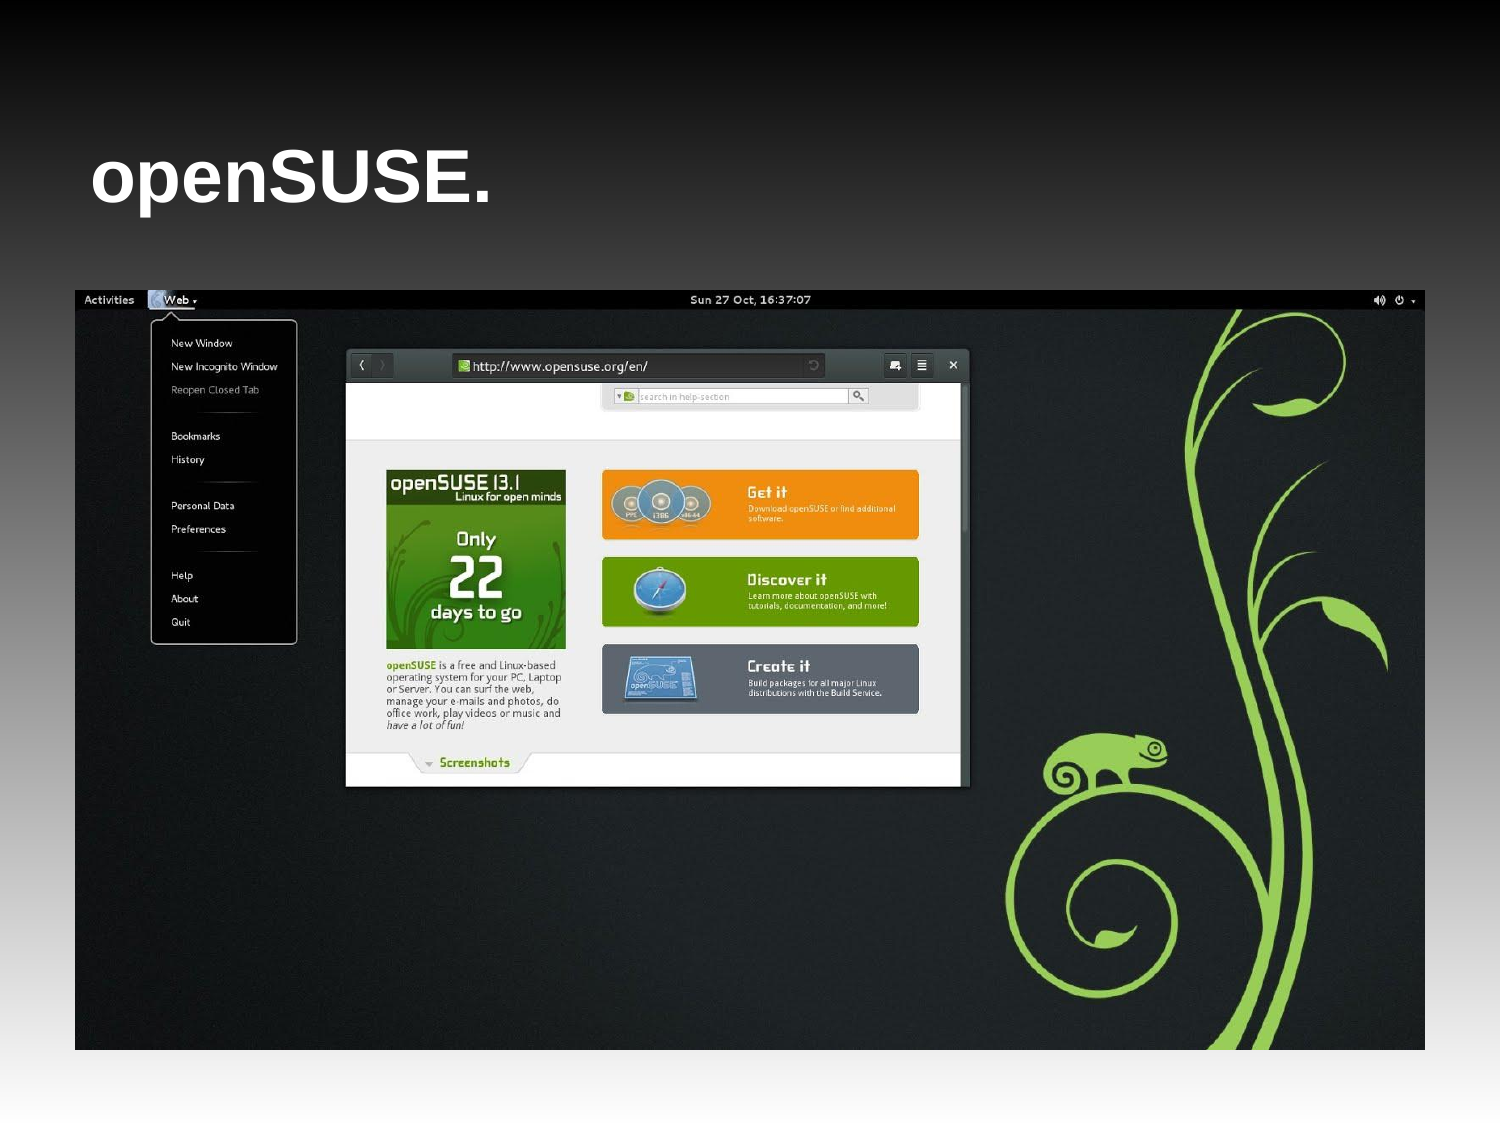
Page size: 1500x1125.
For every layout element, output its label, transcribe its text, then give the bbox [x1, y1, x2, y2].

title openSUSE. [75, 45, 1425, 233]
picture [75, 290, 1425, 1050]
